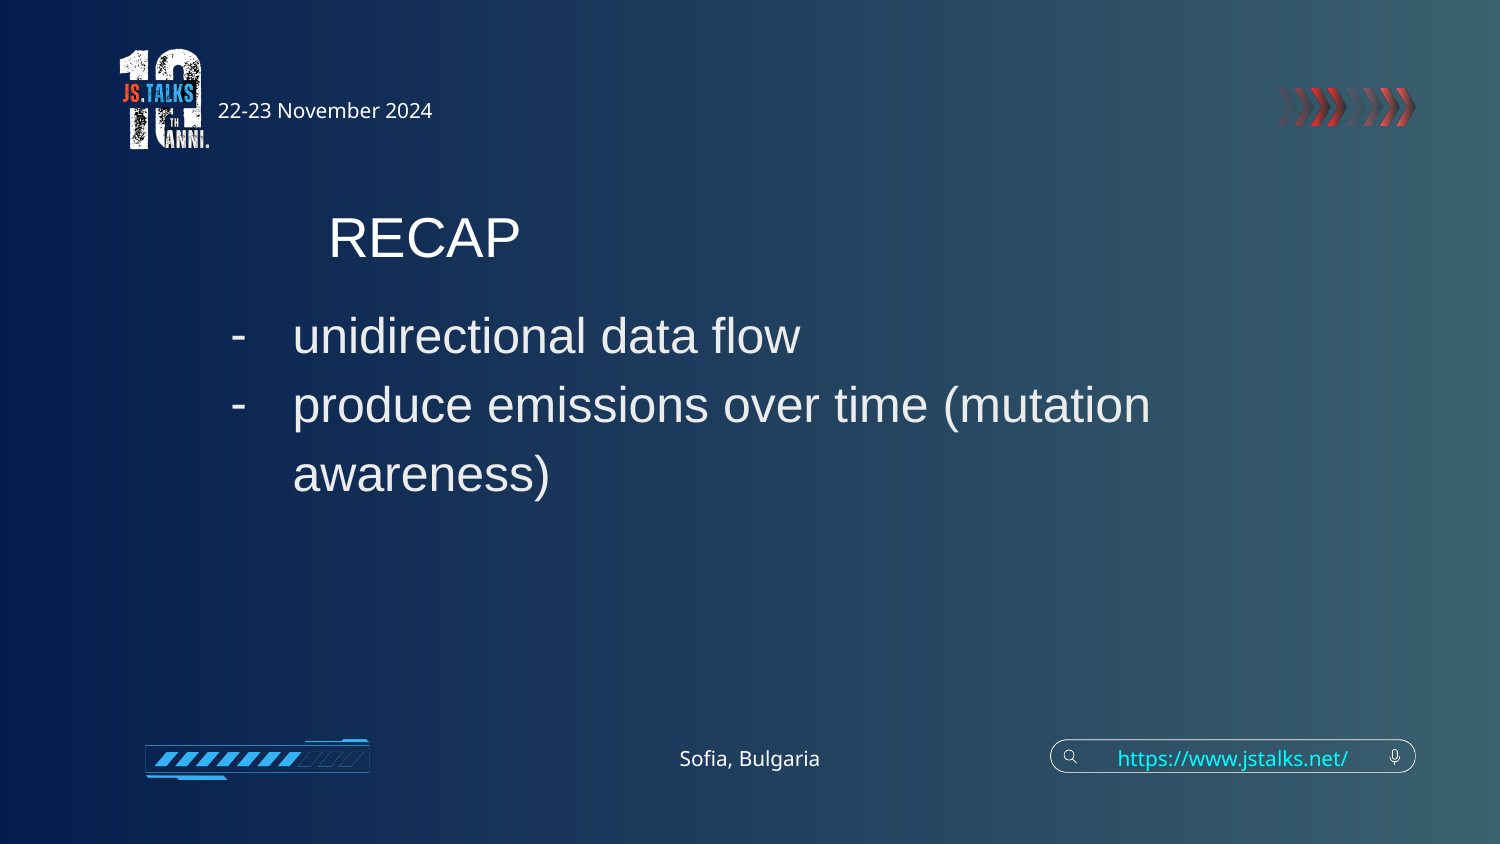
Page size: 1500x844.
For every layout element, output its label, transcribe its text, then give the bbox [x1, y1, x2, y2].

text_box https://www.jstalks.net/ [1103, 744, 1362, 772]
text_box RECAP [328, 183, 1233, 269]
text_box [145, 739, 370, 780]
text_box unidirectional data flow produce emissions over time (mutation awareness) [217, 294, 1321, 502]
text_box [1277, 88, 1416, 126]
text_box 22-23 November 2024 [217, 95, 507, 123]
text_box [65, 0, 258, 231]
text_box [1050, 739, 1416, 773]
text_box Sofia, Bulgaria [654, 744, 846, 772]
